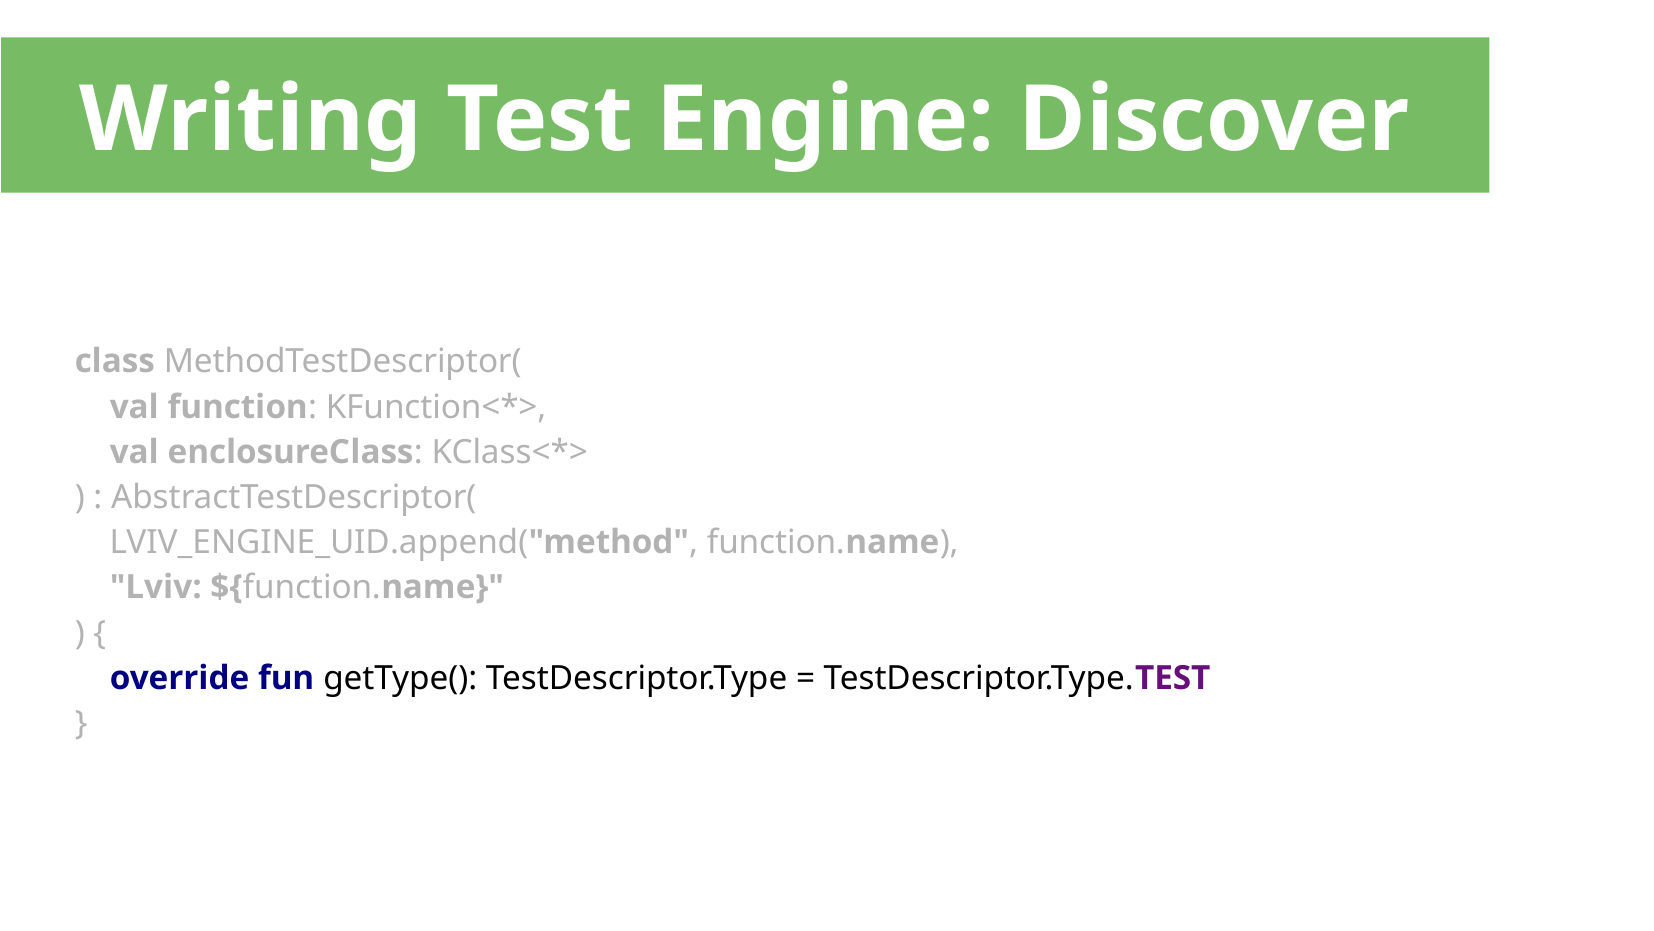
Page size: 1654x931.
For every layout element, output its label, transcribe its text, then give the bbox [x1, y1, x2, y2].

title Writing Test Engine: Discover [1, 37, 1490, 193]
text_box class MethodTestDescriptor( val function: KFunction<*>, val enclosureClass: KClass<*> ) : AbstractTestDescriptor( LVIV_ENGINE_UID.append("method", function.name), "Lviv: ${function.name}" ) { override fun getType(): TestDescriptor.Type = TestDescriptor.Type.TEST } [60, 330, 1570, 703]
